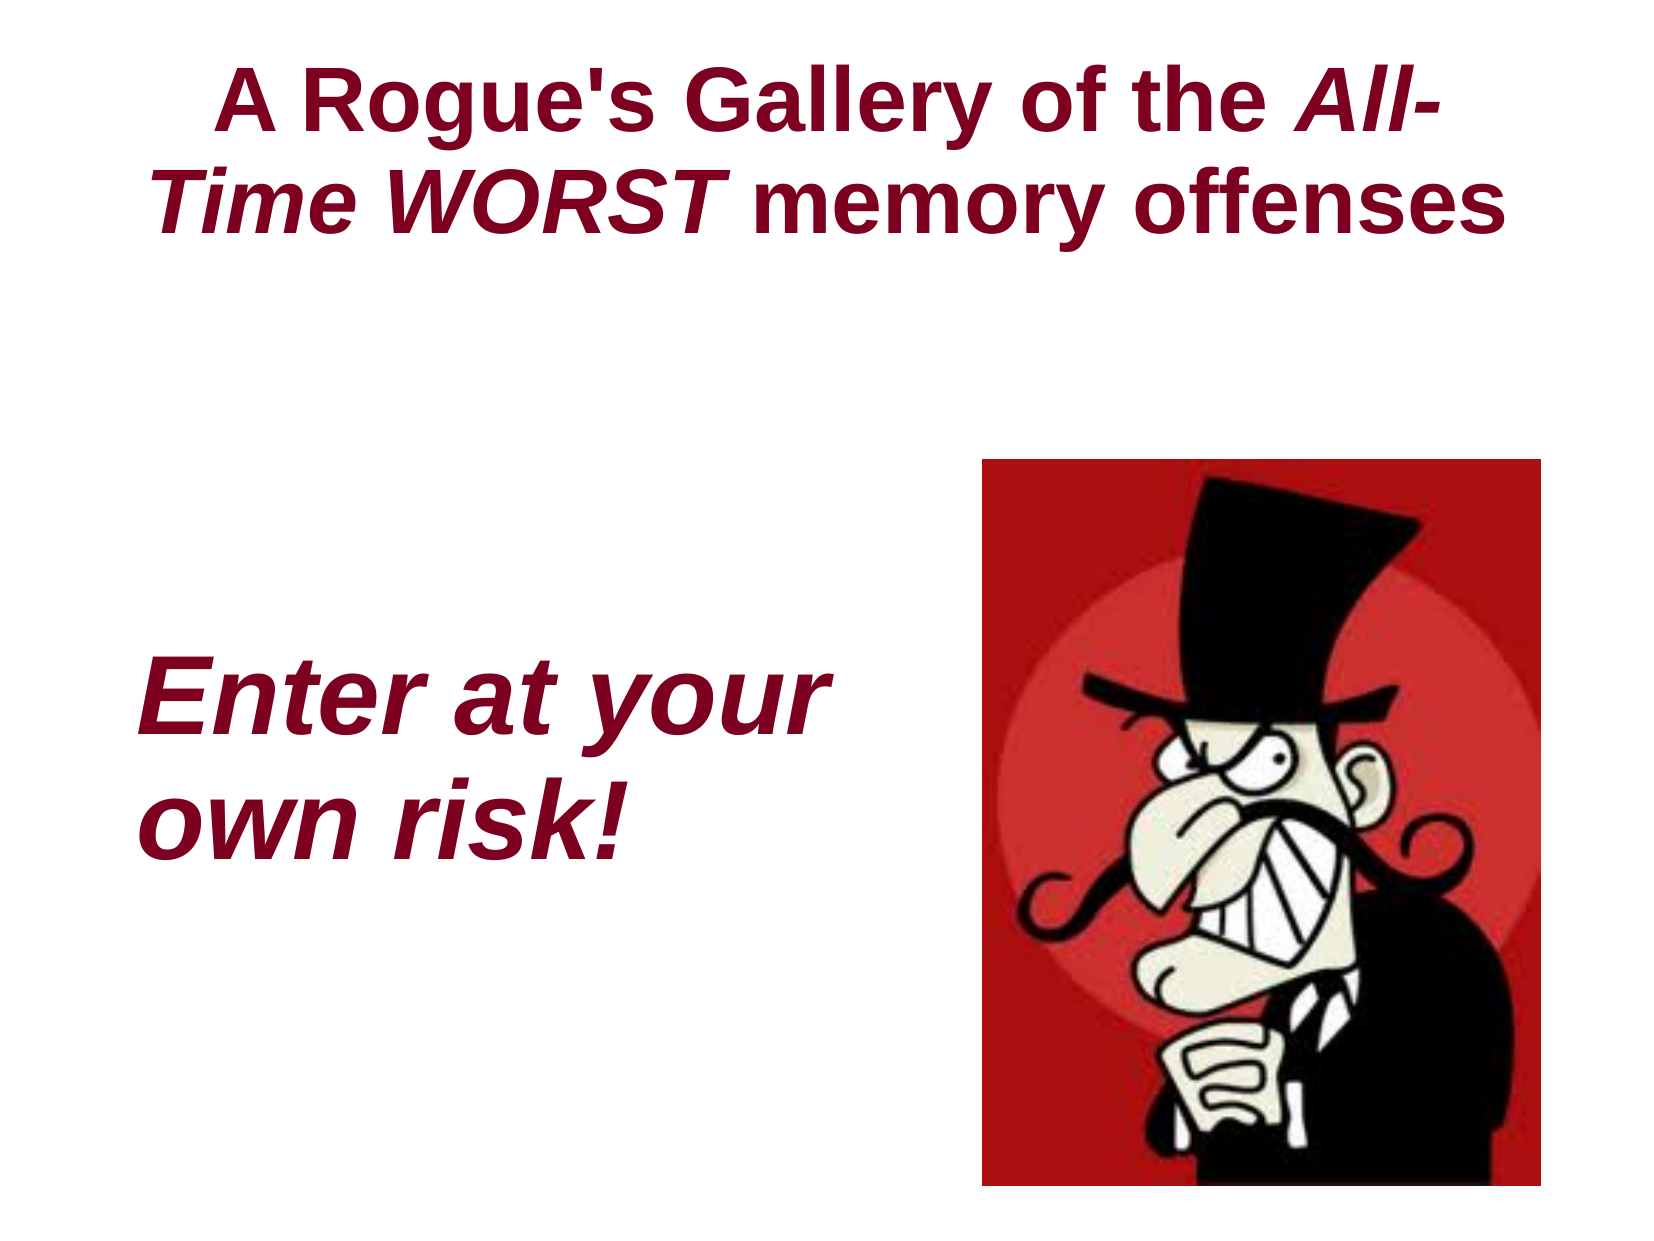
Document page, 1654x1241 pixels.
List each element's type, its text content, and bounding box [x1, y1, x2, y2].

title A Rogue's Gallery of the All-Time WORST memory offenses [118, 48, 1538, 254]
list Enter at your own risk! [136, 381, 863, 1201]
picture [0, 0, 1654, 1241]
